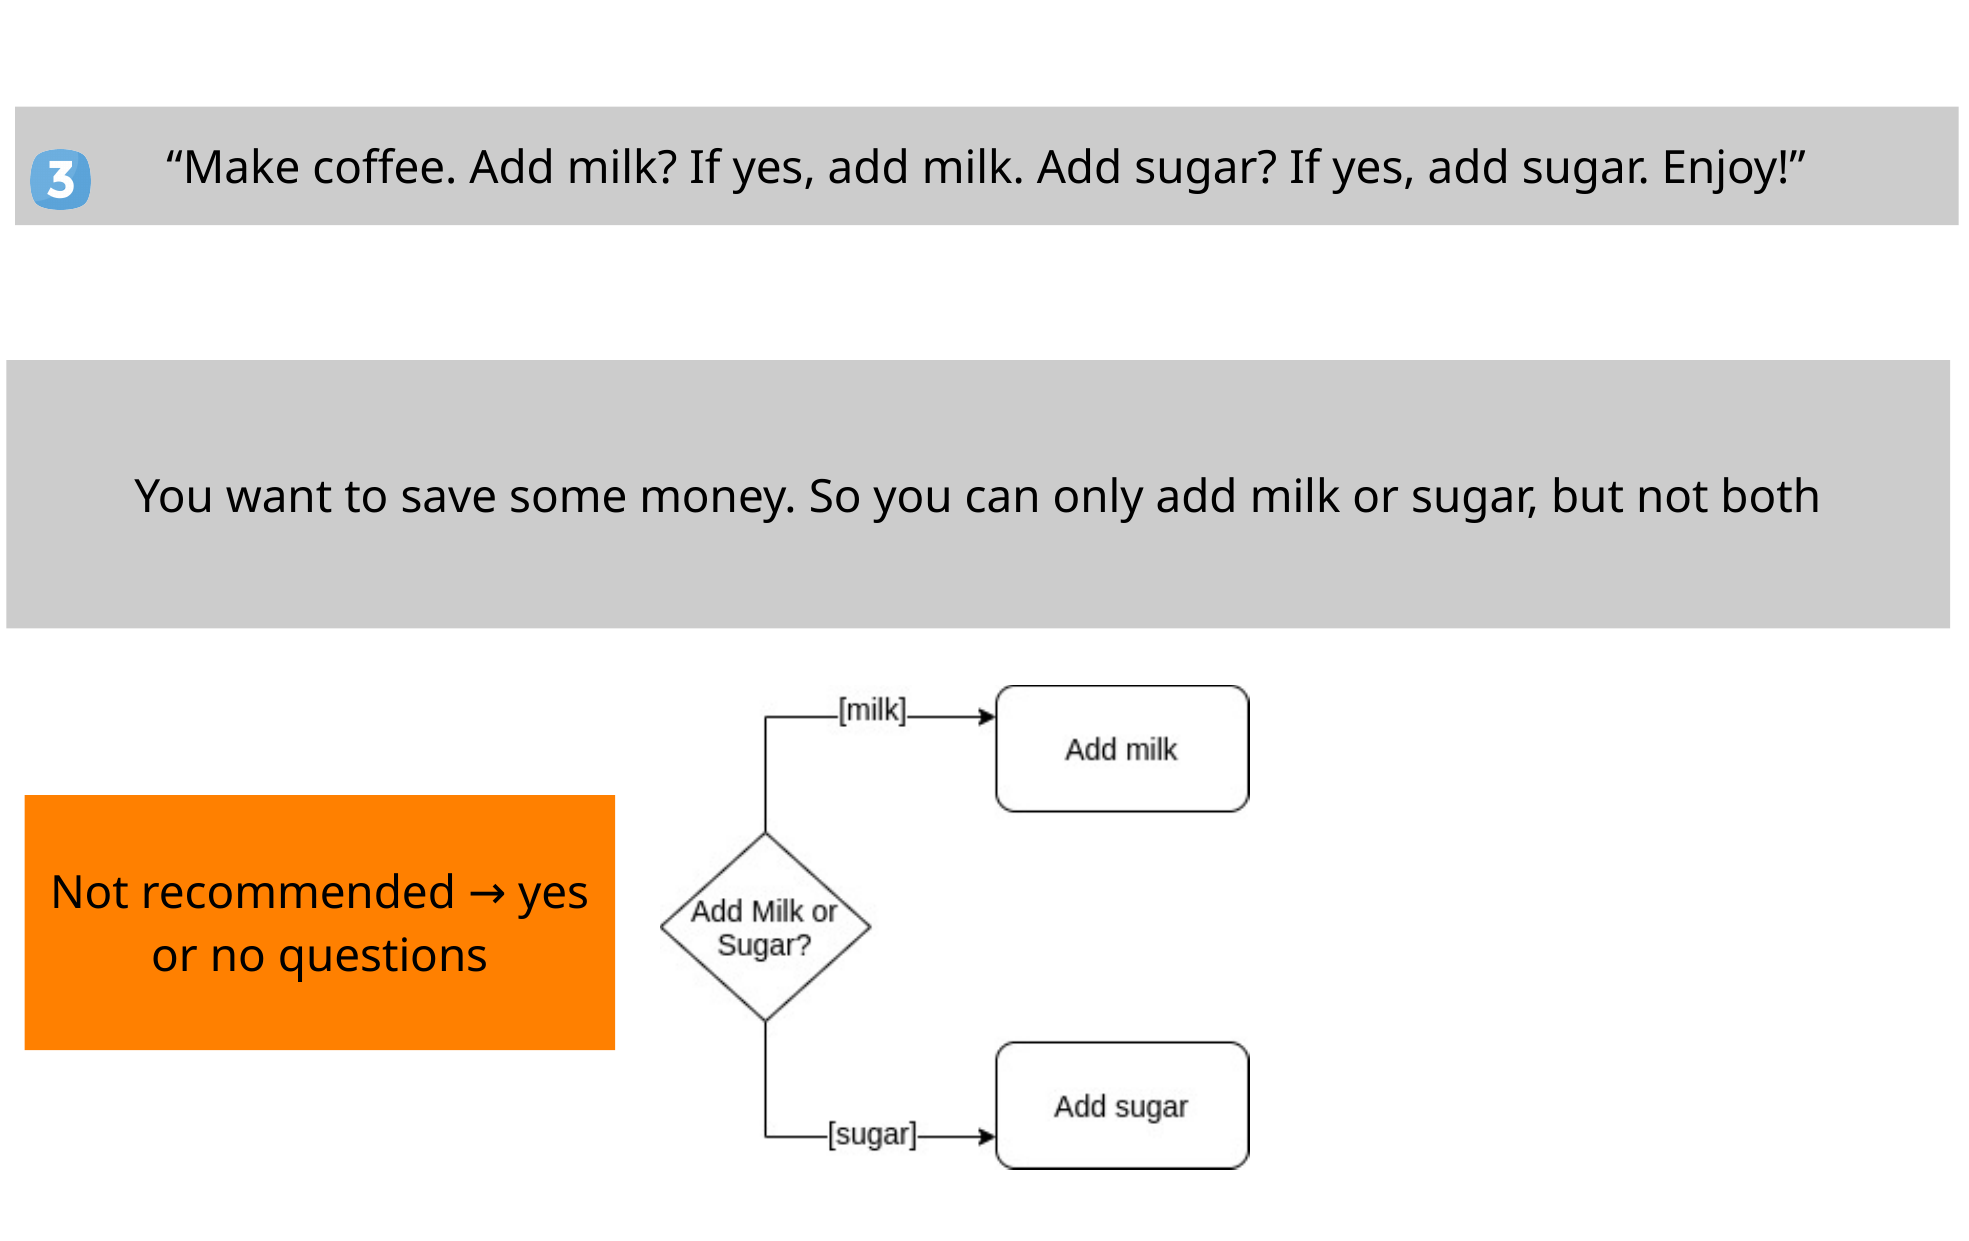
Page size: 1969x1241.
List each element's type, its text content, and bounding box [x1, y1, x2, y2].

picture [30, 149, 91, 211]
text_box Not recommended → yes or no questions [24, 795, 616, 1051]
picture [660, 685, 1250, 1171]
text_box You want to save some money. So you can only add milk or sugar, but not both [6, 360, 1951, 629]
text_box “Make coffee. Add milk? If yes, add milk. Add sugar? If yes, add sugar. Enjoy!” [15, 106, 1959, 226]
